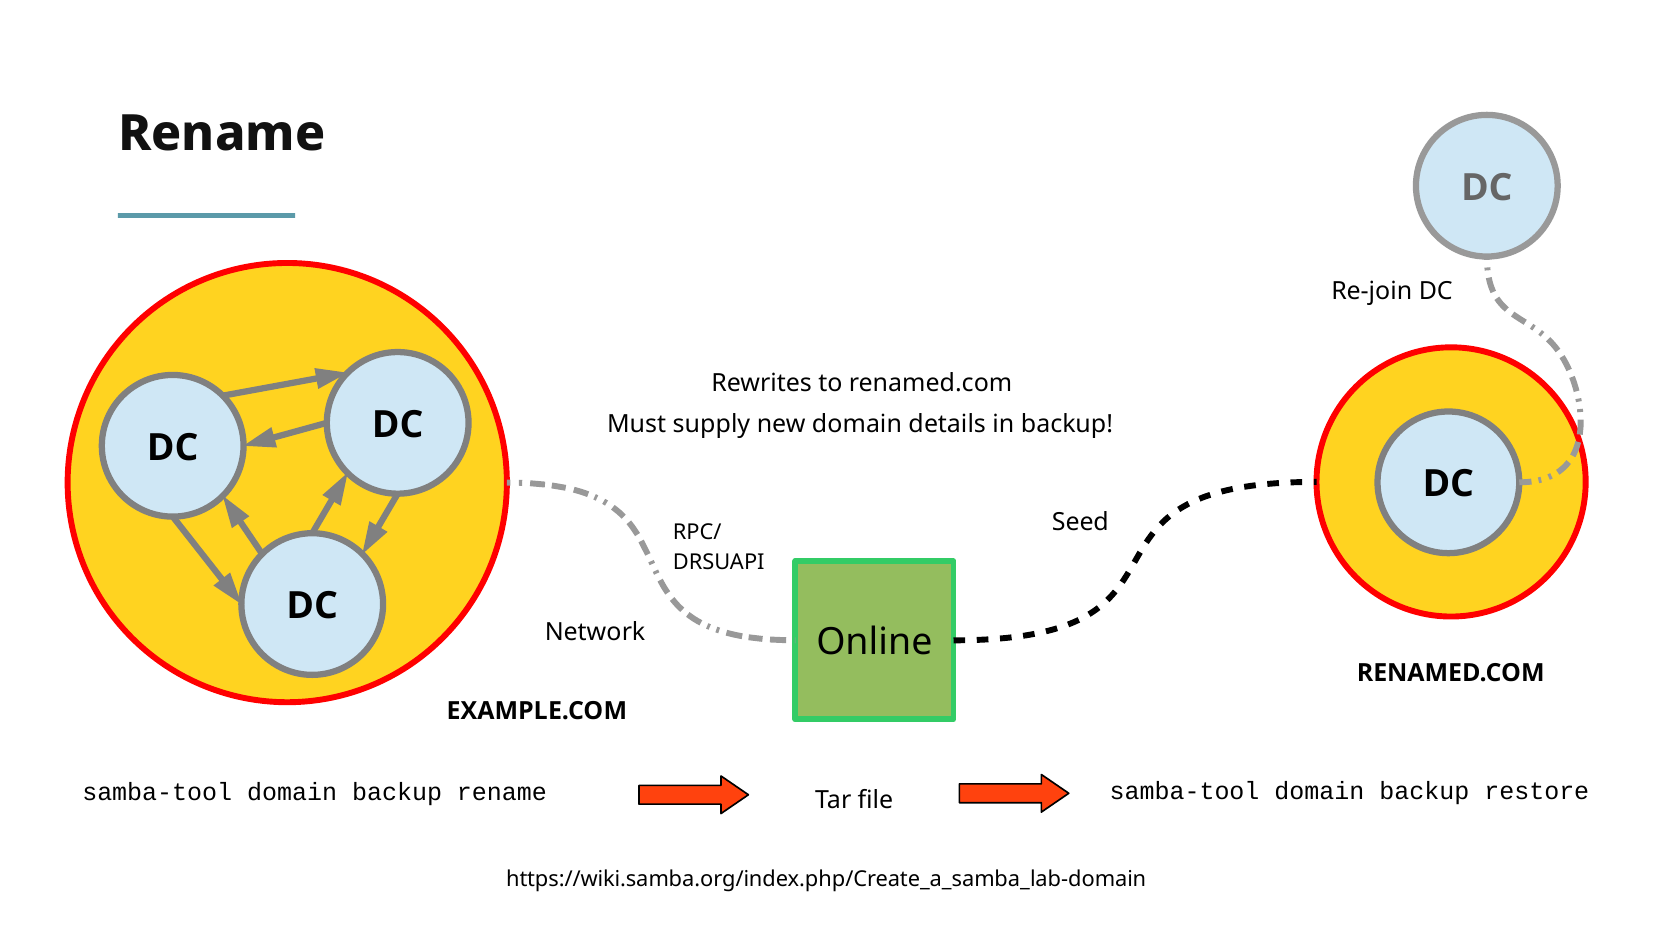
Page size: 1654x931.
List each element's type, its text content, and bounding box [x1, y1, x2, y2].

text_box DC [101, 374, 244, 517]
text_box samba-tool domain backup rename [67, 772, 563, 816]
text_box DC [1377, 411, 1520, 554]
text_box RPC/ DRSUAPI [658, 512, 784, 580]
text_box Rewrites to renamed.com [696, 344, 1049, 400]
text_box [959, 774, 1069, 813]
text_box Must supply new domain details in backup! [592, 400, 1163, 445]
text_box DC [241, 533, 384, 675]
text_box [1316, 347, 1586, 617]
text_box Network [529, 608, 665, 653]
text_box [67, 262, 507, 703]
text_box Tar file [800, 776, 913, 822]
title Rename [118, 78, 1536, 166]
text_box DC [1415, 114, 1558, 257]
text_box EXAMPLE.COM [431, 673, 708, 747]
text_box [638, 775, 749, 814]
text_box Re-join DC [1316, 267, 1477, 313]
text_box https://wiki.samba.org/index.php/Create_a_samba_lab-domain [0, 848, 1654, 907]
text_box RENAMED.COM [1342, 634, 1618, 709]
text_box Online [795, 561, 954, 720]
text_box DC [326, 352, 469, 494]
text_box samba-tool domain backup restore [1094, 756, 1654, 830]
text_box Seed [1037, 497, 1130, 543]
